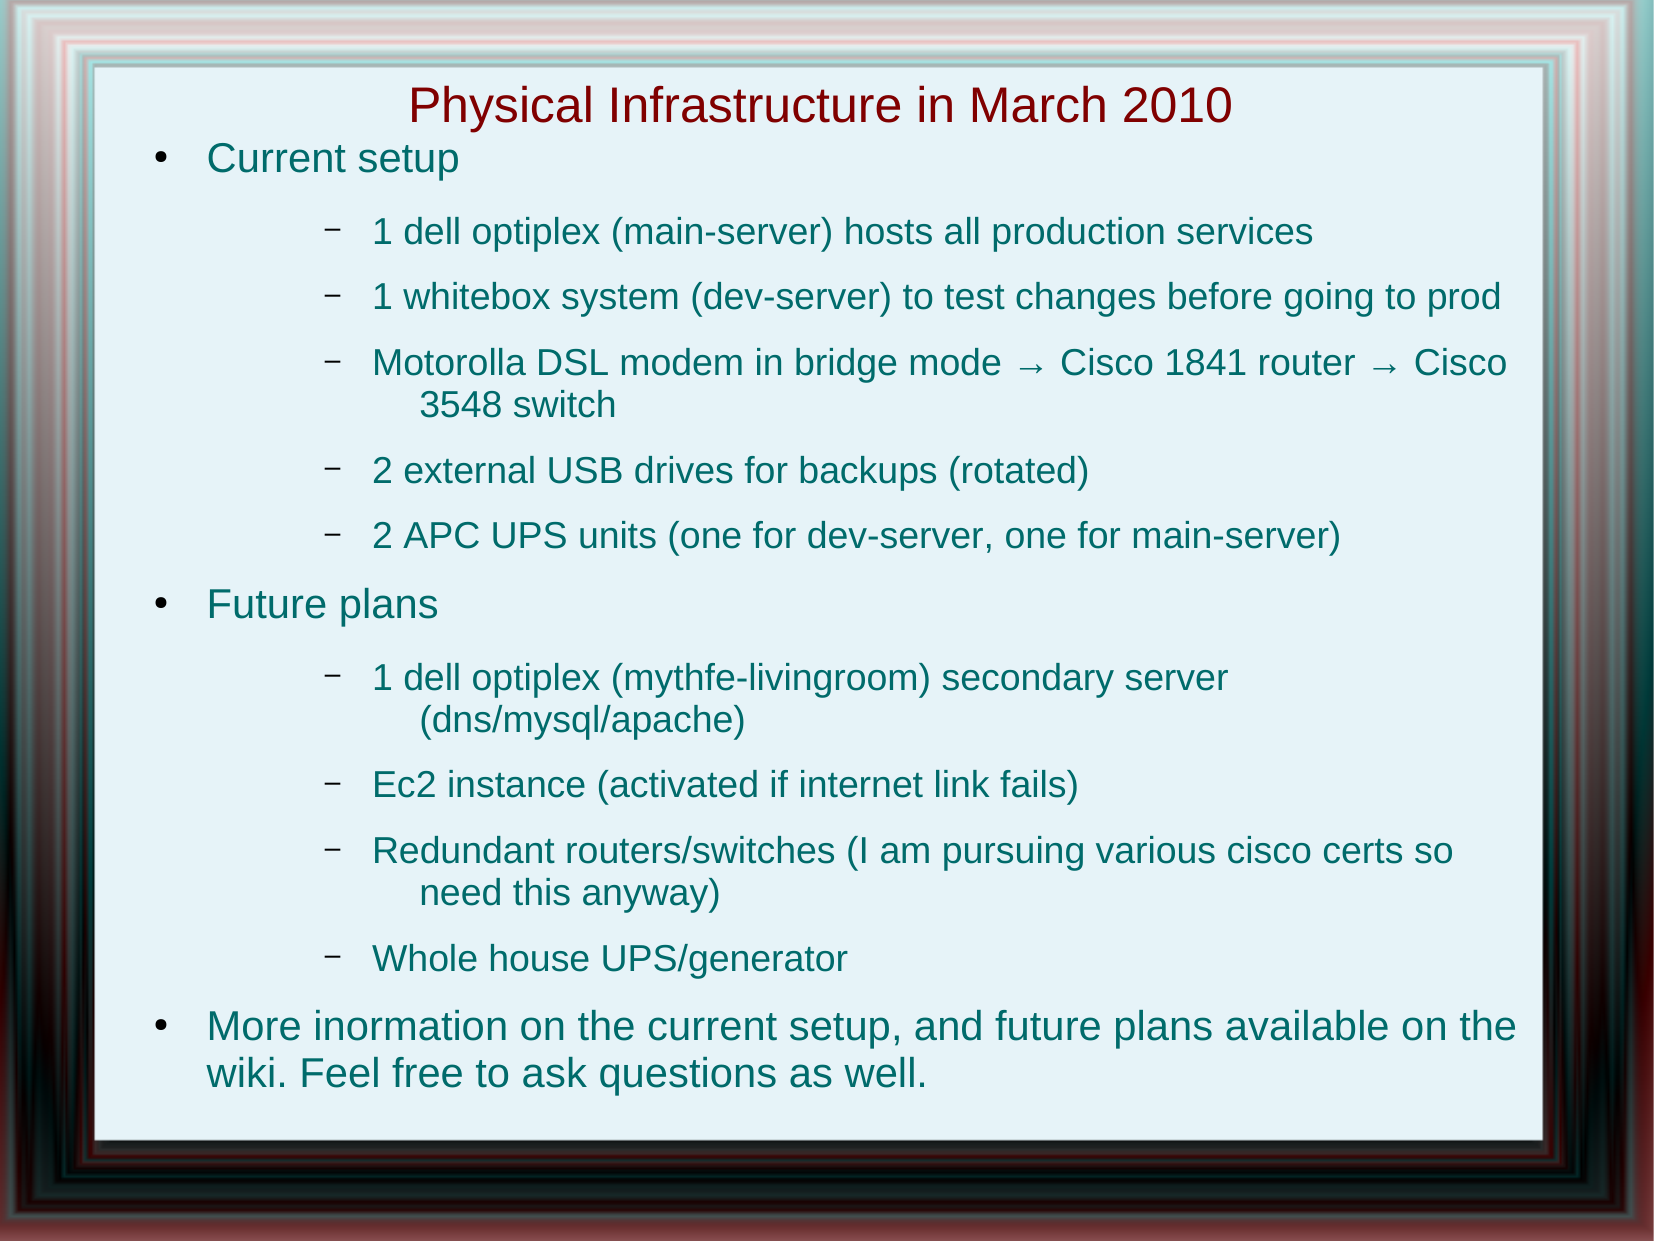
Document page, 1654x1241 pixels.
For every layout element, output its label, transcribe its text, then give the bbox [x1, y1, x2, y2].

list Current setup 1 dell optiplex (main-server) hosts all production services 1 whitebox system (dev-server) to test changes before going to prod Motorolla DSL modem in bridge mode → Cisco 1841 router → Cisco 3548 switch 2 external USB drives for backups (rotated) 2 APC UPS units (one for dev-server, one for main-server) Future plans 1 dell optiplex (mythfe-livingroom) secondary server (dns/mysql/apache) Ec2 instance (activated if internet link fails) Redundant routers/switches (I am pursuing various cisco certs so need this anyway) Whole house UPS/generator More inormation on the current setup, and future plans available on the wiki. Feel free to ask questions as well. [135, 134, 1524, 1096]
title Physical Infrastructure in March 2010 [112, 77, 1530, 134]
picture [0, 0, 1654, 1241]
